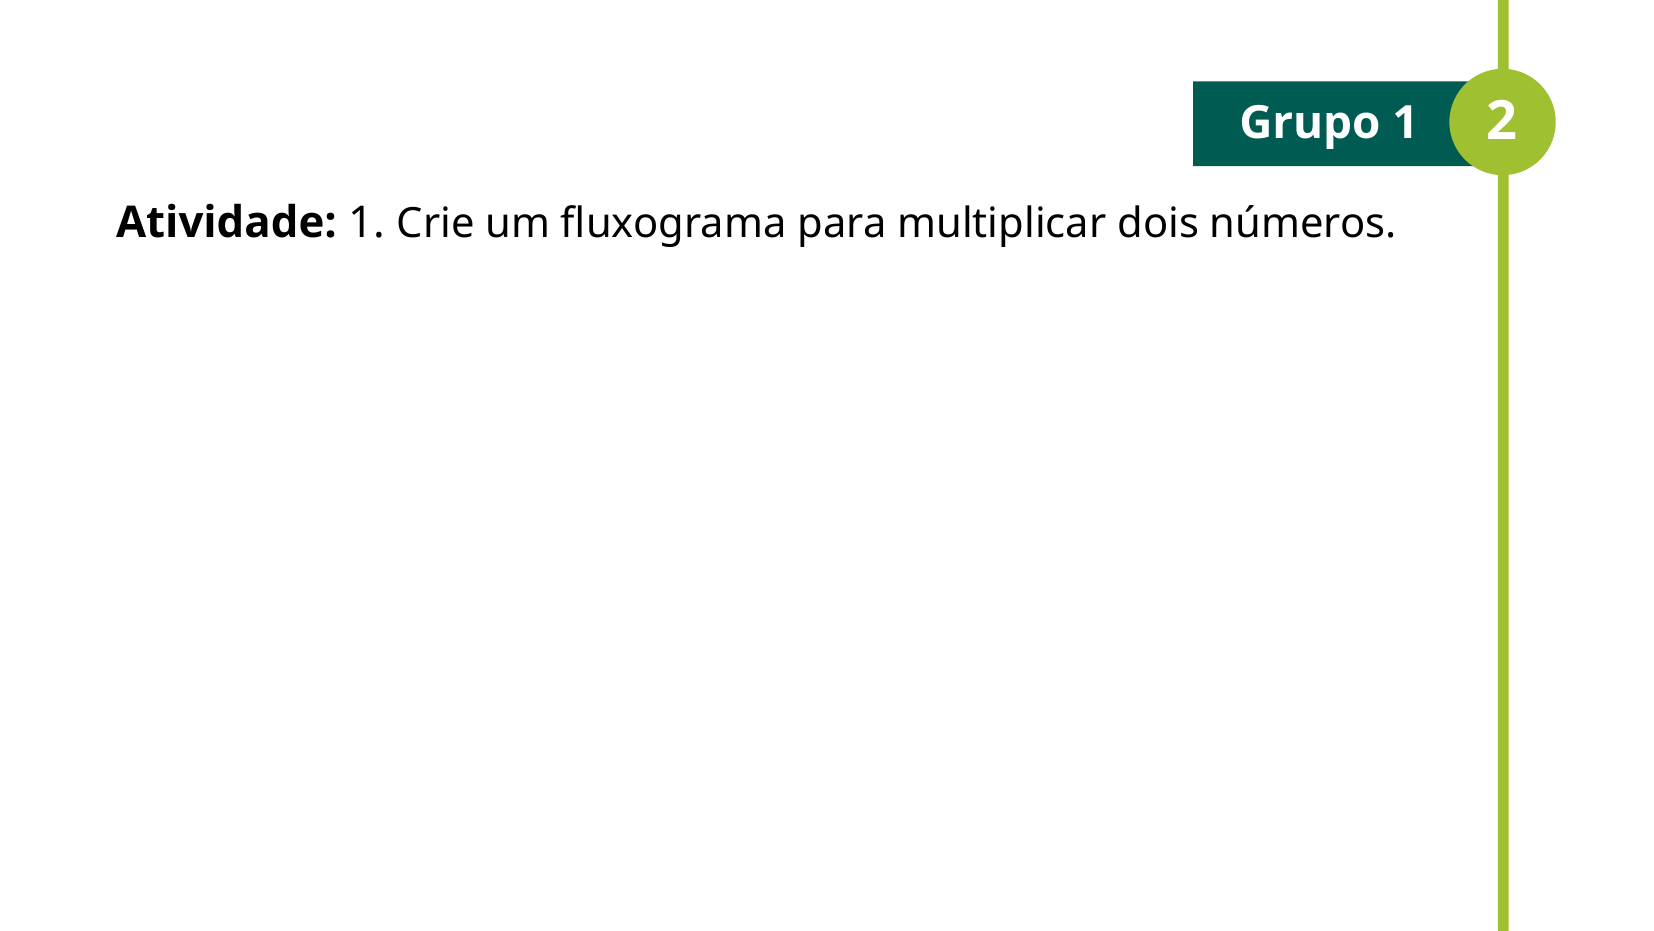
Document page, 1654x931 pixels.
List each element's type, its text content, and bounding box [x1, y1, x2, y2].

text_box Atividade: 1. Crie um fluxograma para multiplicar dois números. [101, 183, 1499, 257]
text_box Grupo 1 [1211, 81, 1434, 161]
text_box [1474, 167, 1531, 931]
text_box [1479, 0, 1526, 74]
text_box [1193, 81, 1453, 167]
text_box [1532, 77, 1556, 167]
text_box 2 [1453, 74, 1532, 167]
